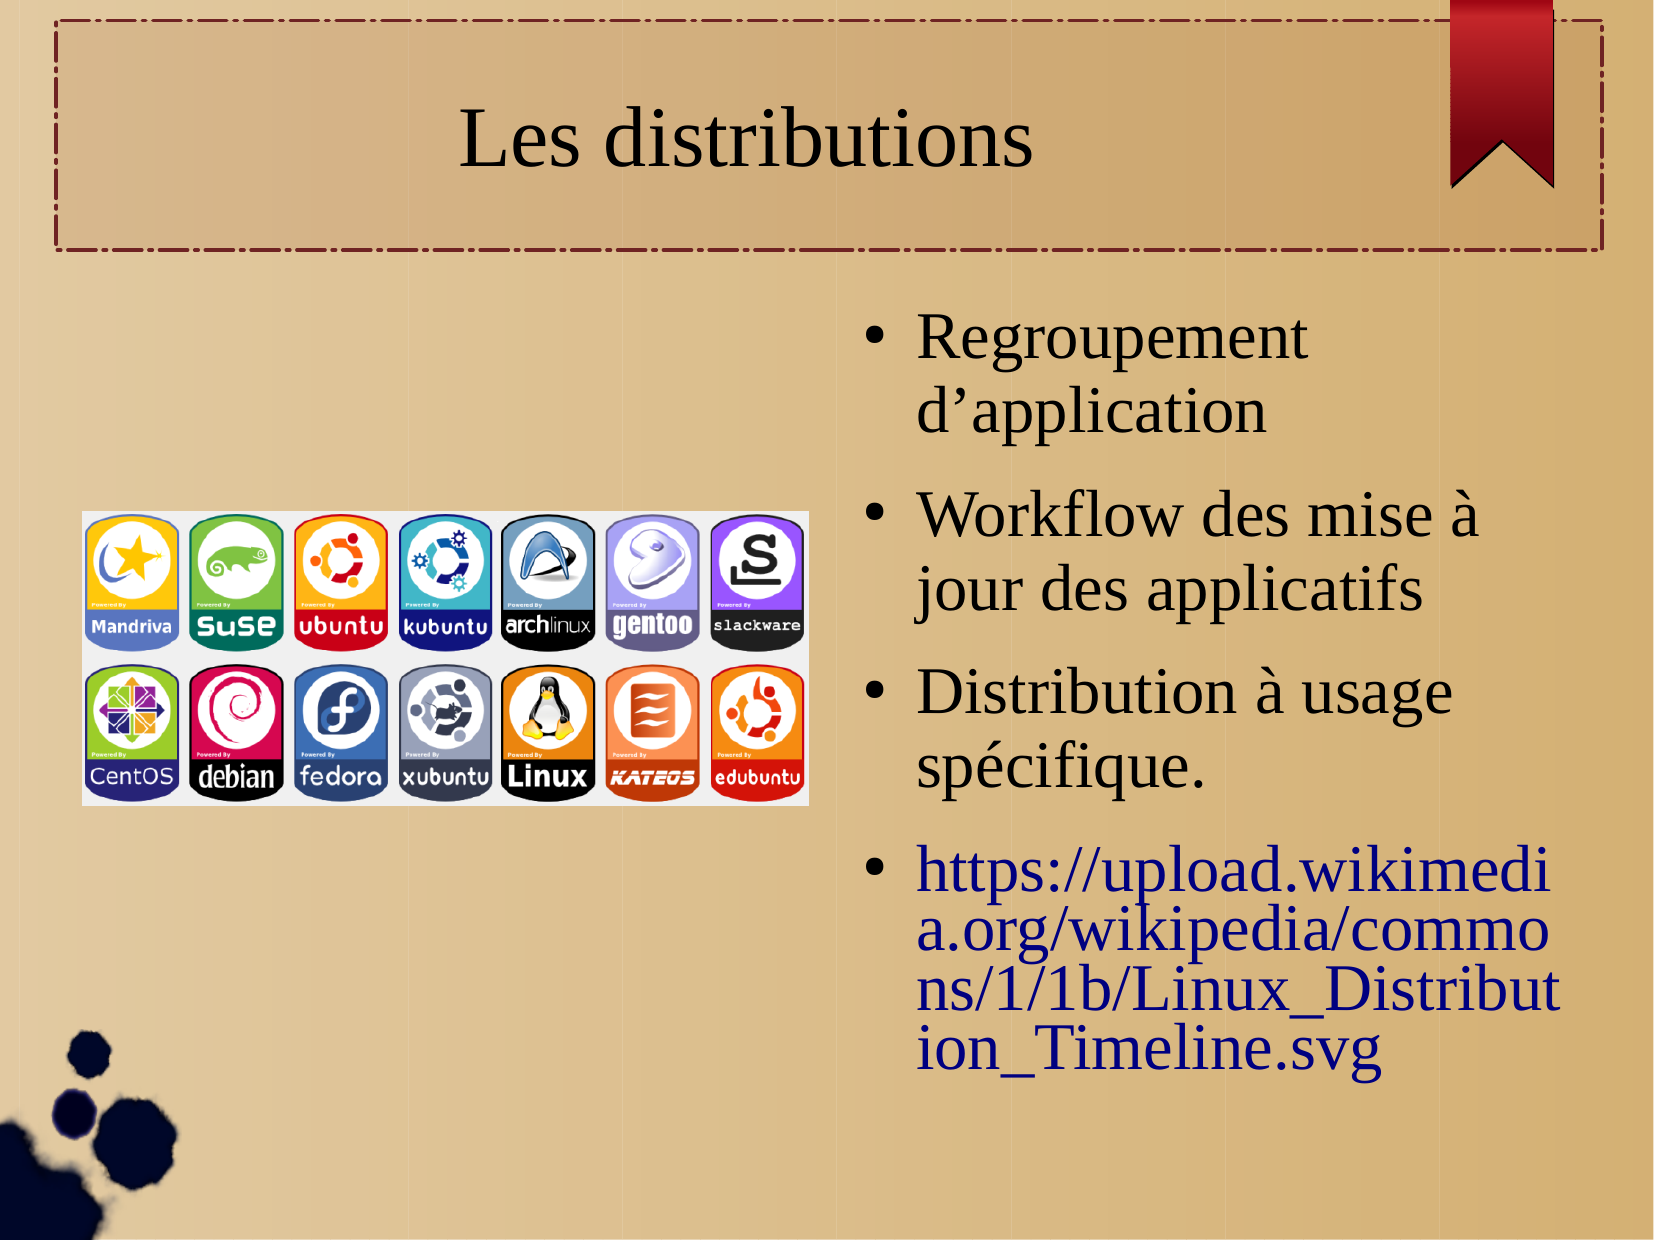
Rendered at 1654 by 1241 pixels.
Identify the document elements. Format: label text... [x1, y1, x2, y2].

picture [82, 511, 809, 806]
title Les distributions [82, 47, 1412, 229]
list Regroupement d’application Workflow des mise à jour des applicatifs Distribution à usage spécifique. https://upload.wikimedia.org/wikipedia/commons/1/1b/Linux_Distribution_Timeline.svg [845, 299, 1572, 1019]
